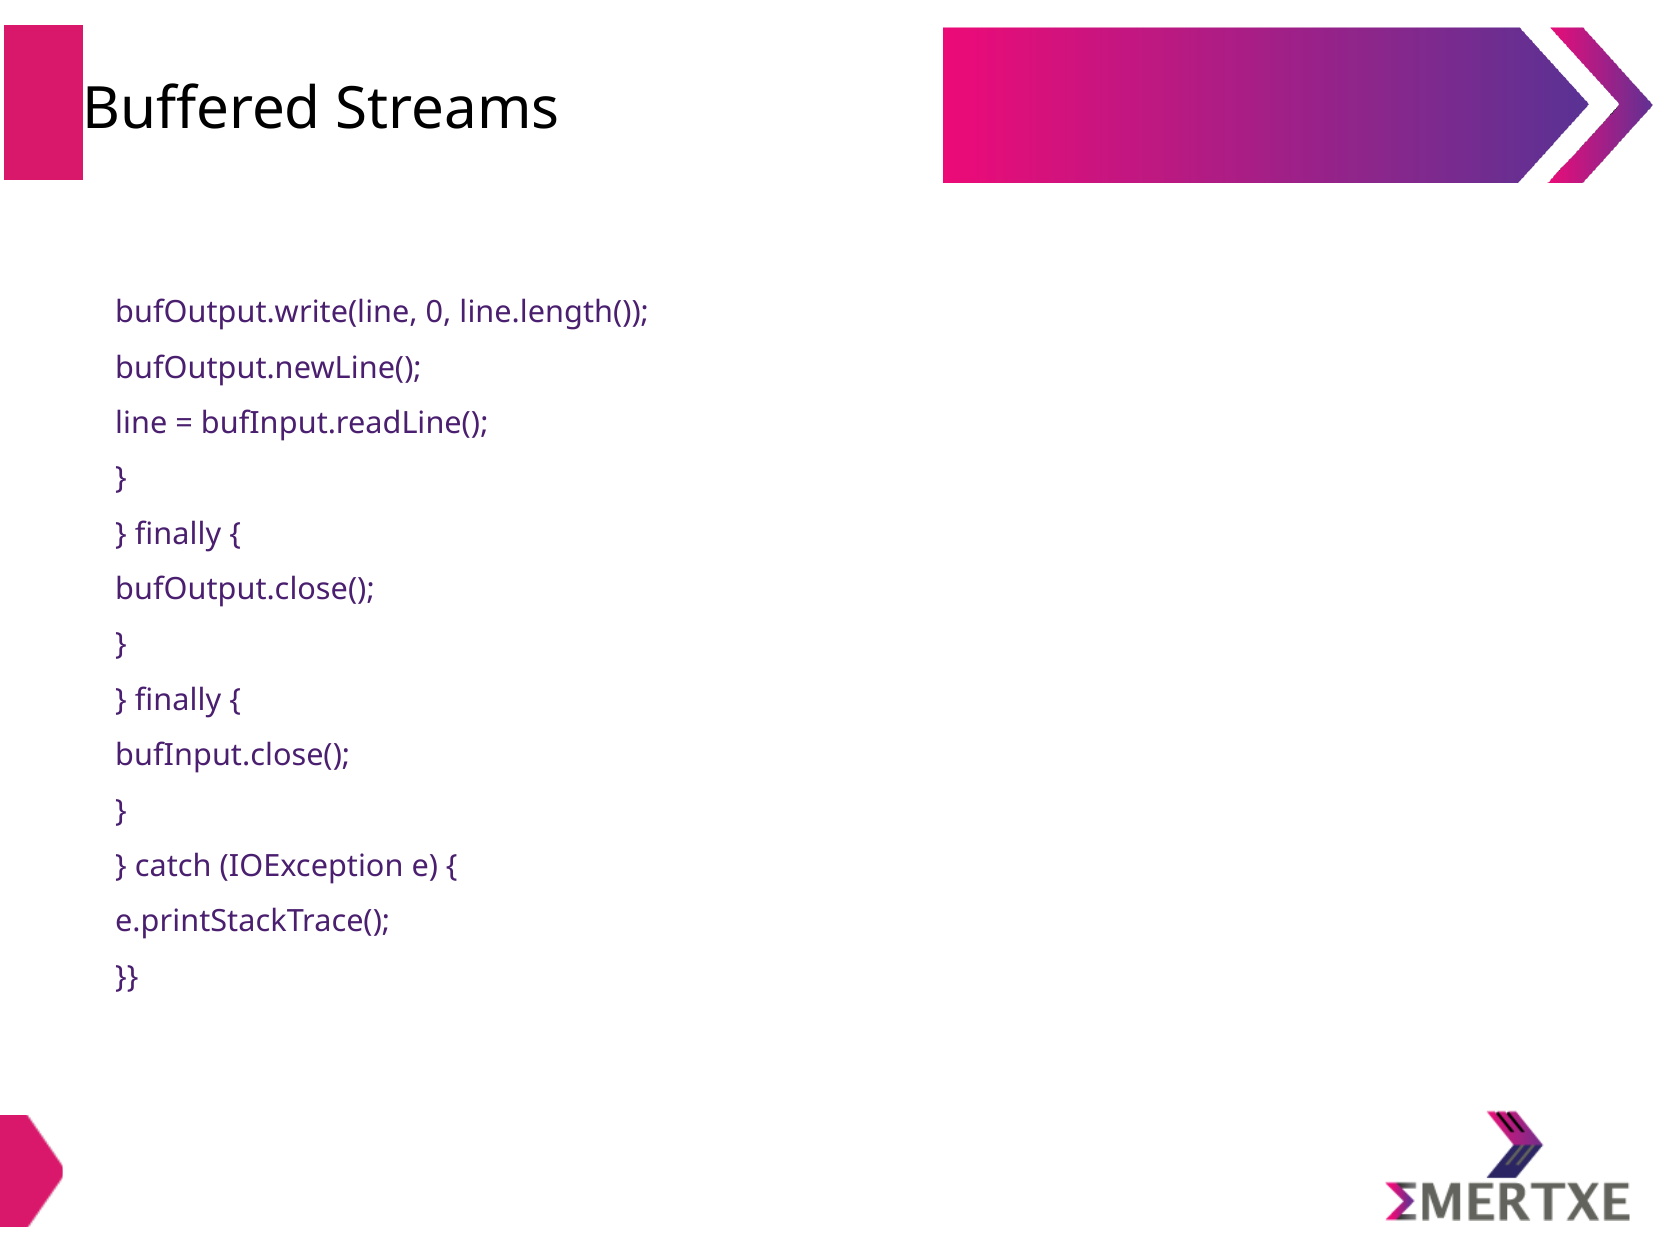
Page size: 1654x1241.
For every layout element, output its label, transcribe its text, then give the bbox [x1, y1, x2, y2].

picture [1385, 1107, 1631, 1221]
picture [1571, 27, 1653, 183]
title Buffered Streams [82, 2, 1571, 210]
list bufOutput.write(line, 0, line.length()); bufOutput.newLine(); line = bufInput.readLine(); } } finally { bufOutput.close(); } } finally { bufInput.close(); } } catch (IOException e) { e.printStackTrace(); }} [82, 290, 1571, 1010]
